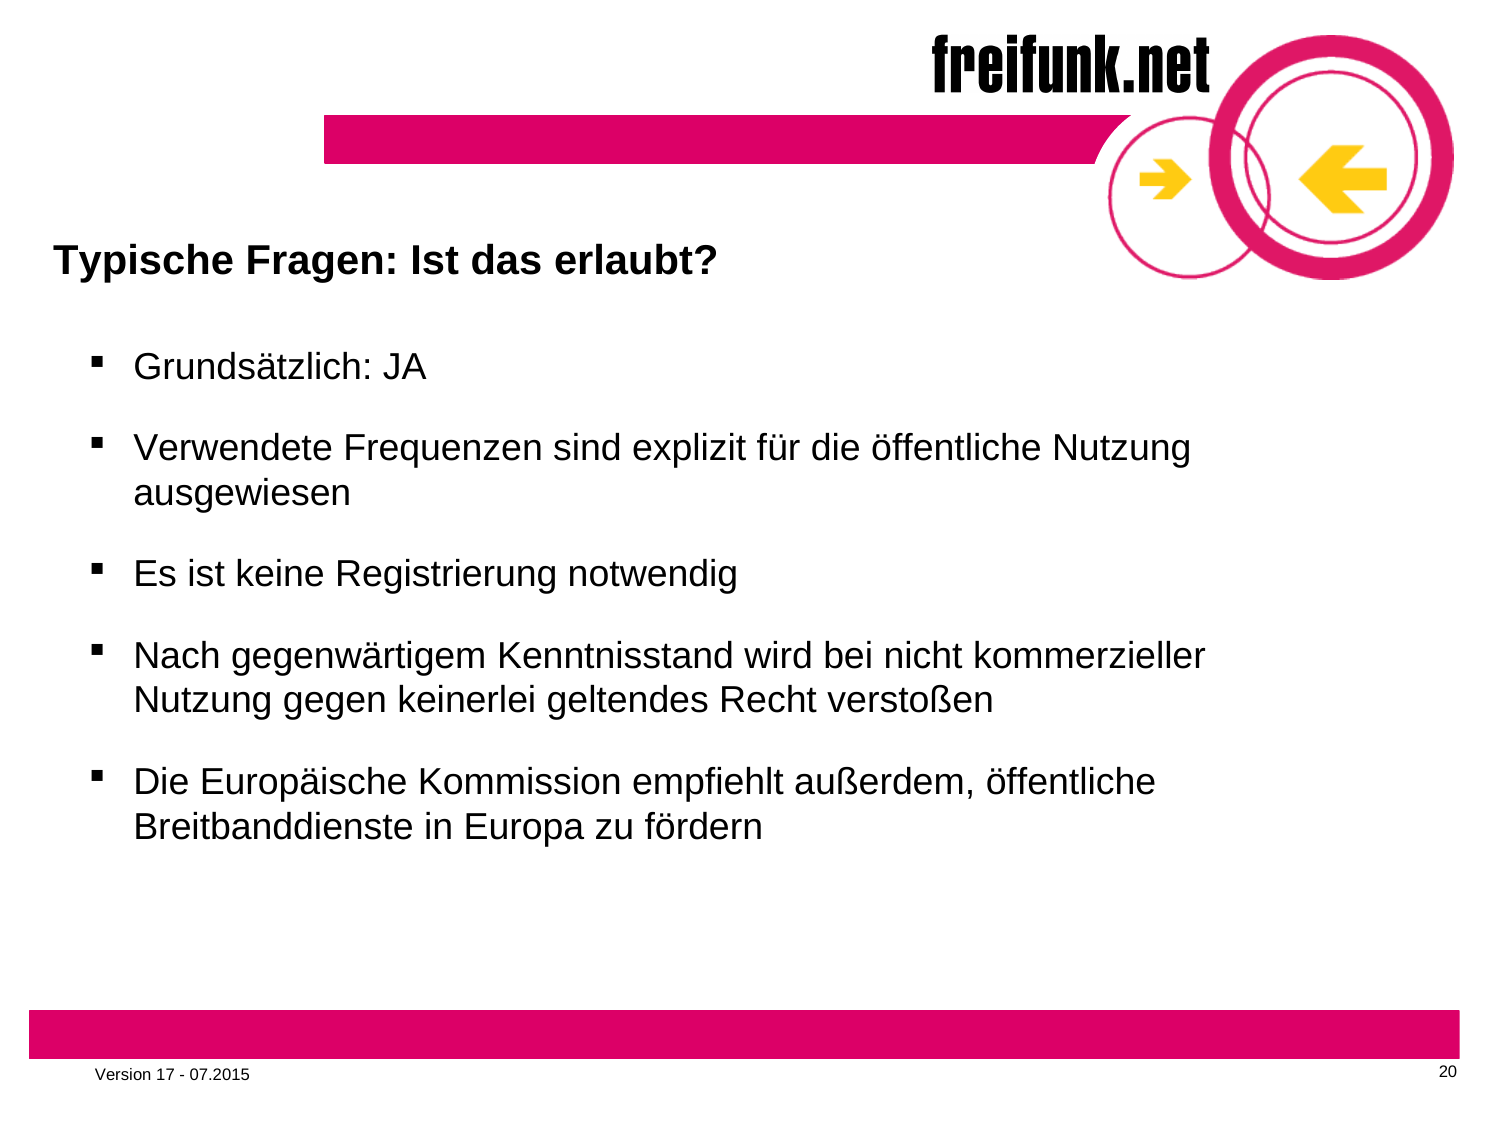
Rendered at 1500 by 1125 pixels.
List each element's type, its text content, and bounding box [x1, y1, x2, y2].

text_box Grundsätzlich: JA Verwendete Frequenzen sind explizit für die öffentliche Nutzung ausgewiesen Es ist keine Registrierung notwendig Nach gegenwärtigem Kenntnisstand wird bei nicht kommerzieller Nutzung gegen keinerlei geltendes Recht verstoßen Die Europäische Kommission empfiehlt außerdem, öffentliche Breitbanddienste in Europa zu fördern [59, 342, 1288, 980]
picture [932, 34, 1454, 280]
text_box Typische Fragen: Ist das erlaubt? [53, 233, 1046, 313]
